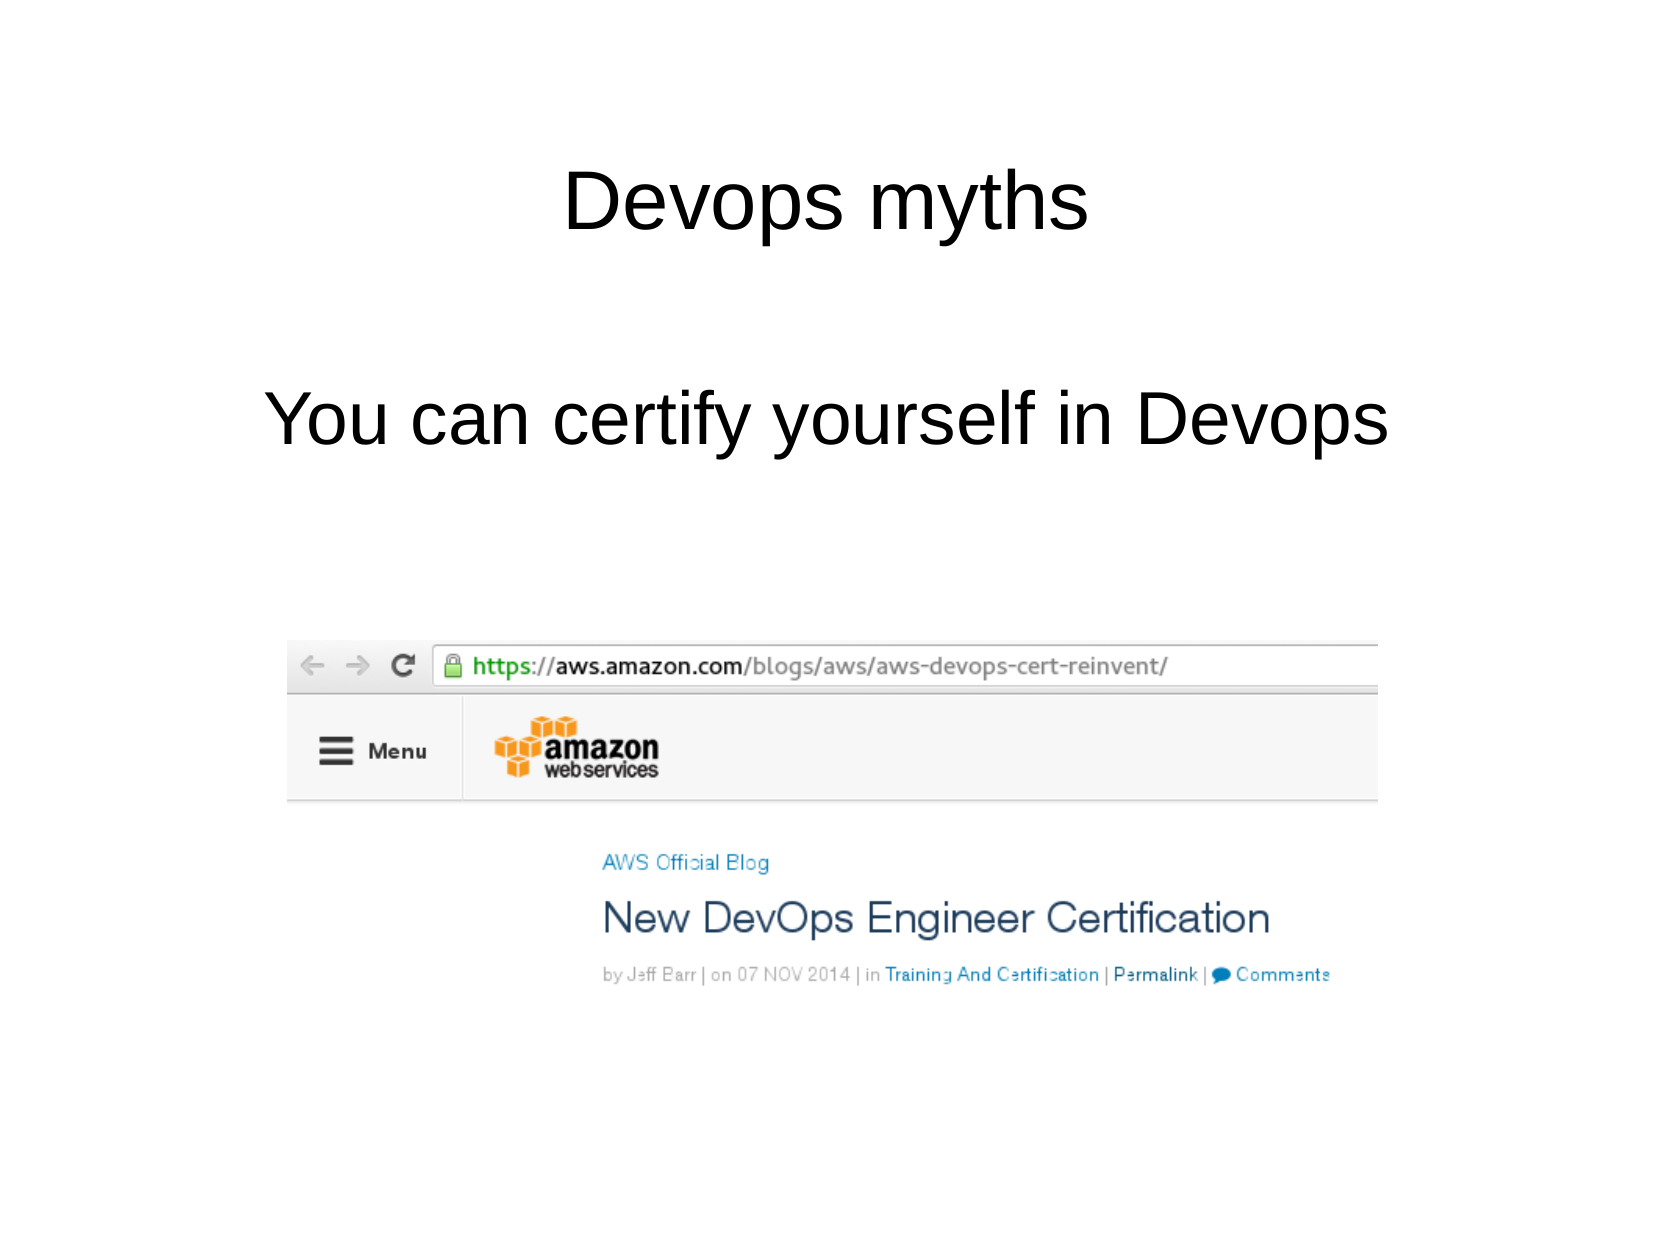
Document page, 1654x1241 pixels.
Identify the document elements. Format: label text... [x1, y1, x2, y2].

text_box You can certify yourself in Devops [248, 369, 1406, 468]
text_box Devops myths [548, 147, 1106, 256]
picture [287, 640, 1378, 1000]
